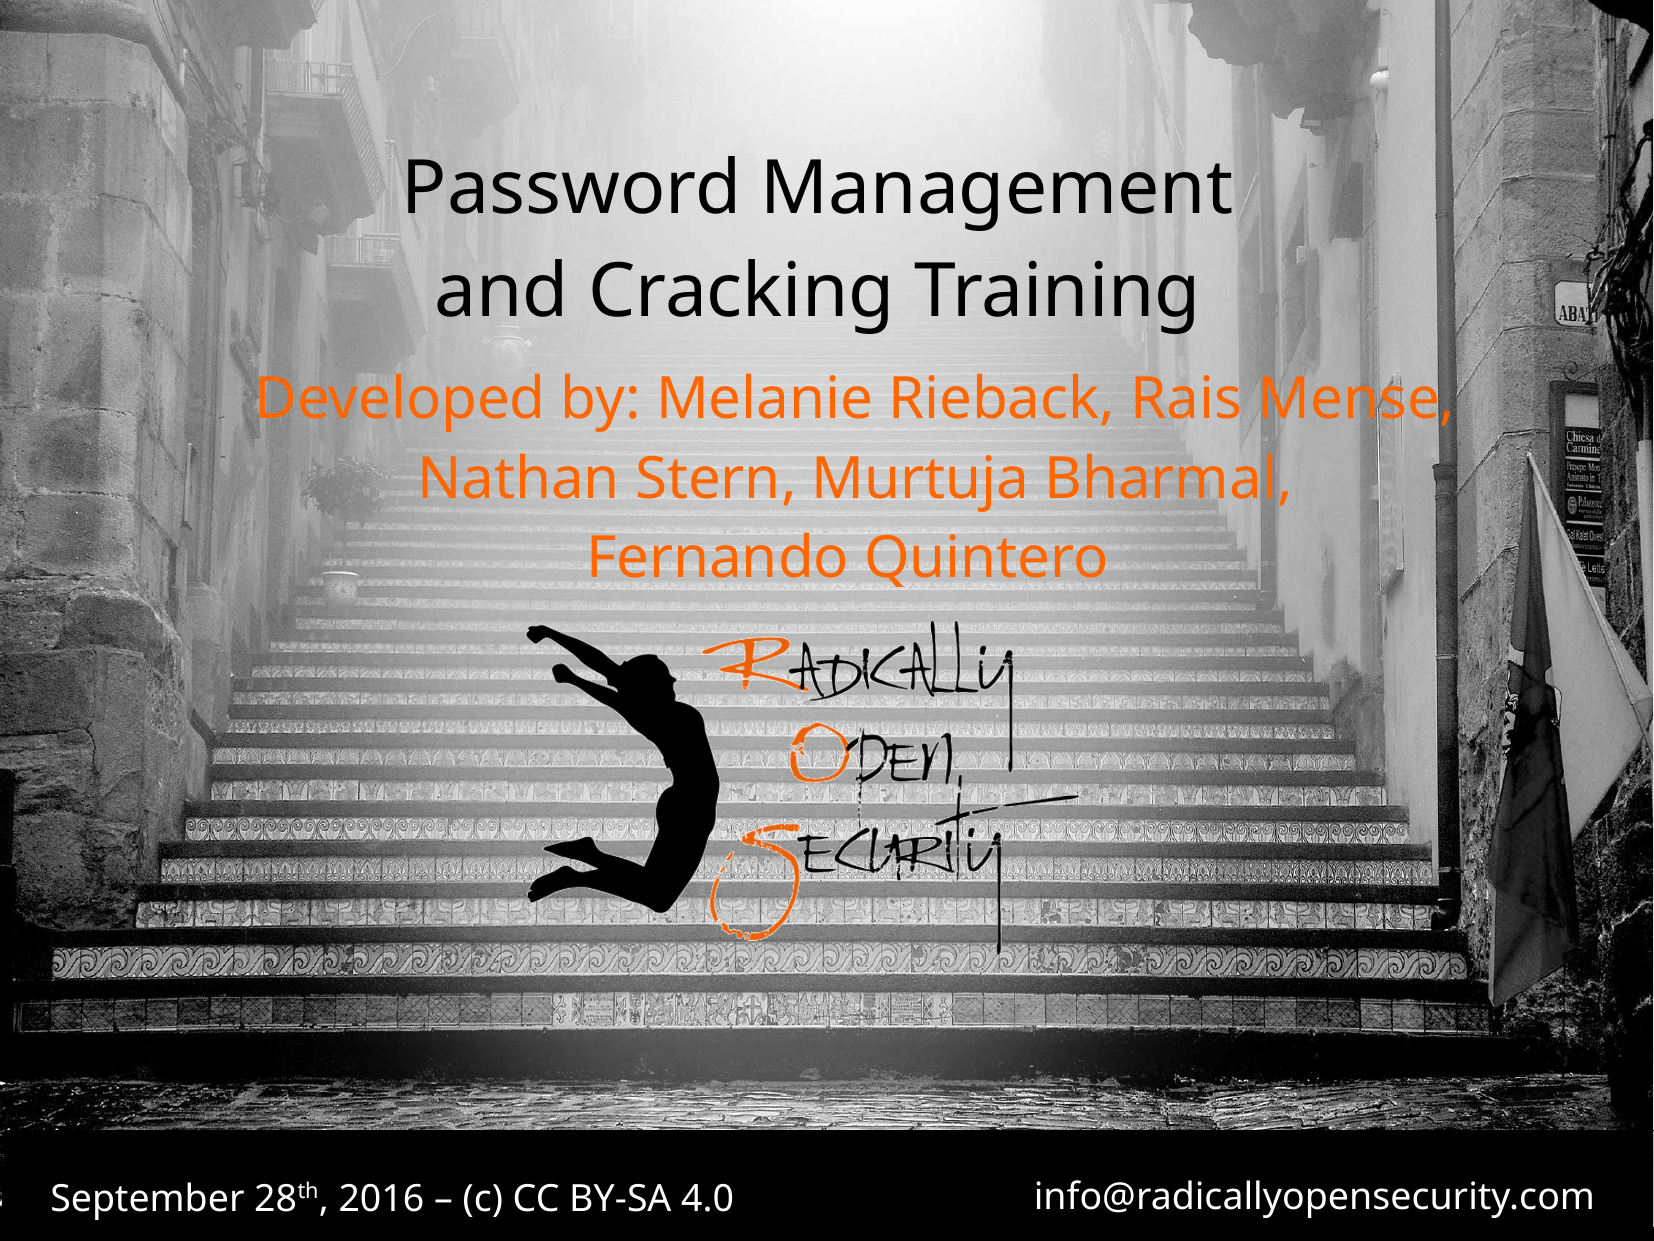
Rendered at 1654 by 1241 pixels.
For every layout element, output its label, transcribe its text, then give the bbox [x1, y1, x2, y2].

text_box Password Management and Cracking Training [387, 126, 1388, 349]
picture [0, 0, 1654, 1226]
text_box info@radicallyopensecurity.com [869, 1162, 1611, 1241]
text_box September 28th, 2016 – (c) CC BY-SA 4.0 [35, 1163, 796, 1241]
text_box Developed by: Melanie Rieback, Rais Mense, Nathan Stern, Murtuja Bharmal, Fernando Quintero [251, 349, 1459, 632]
